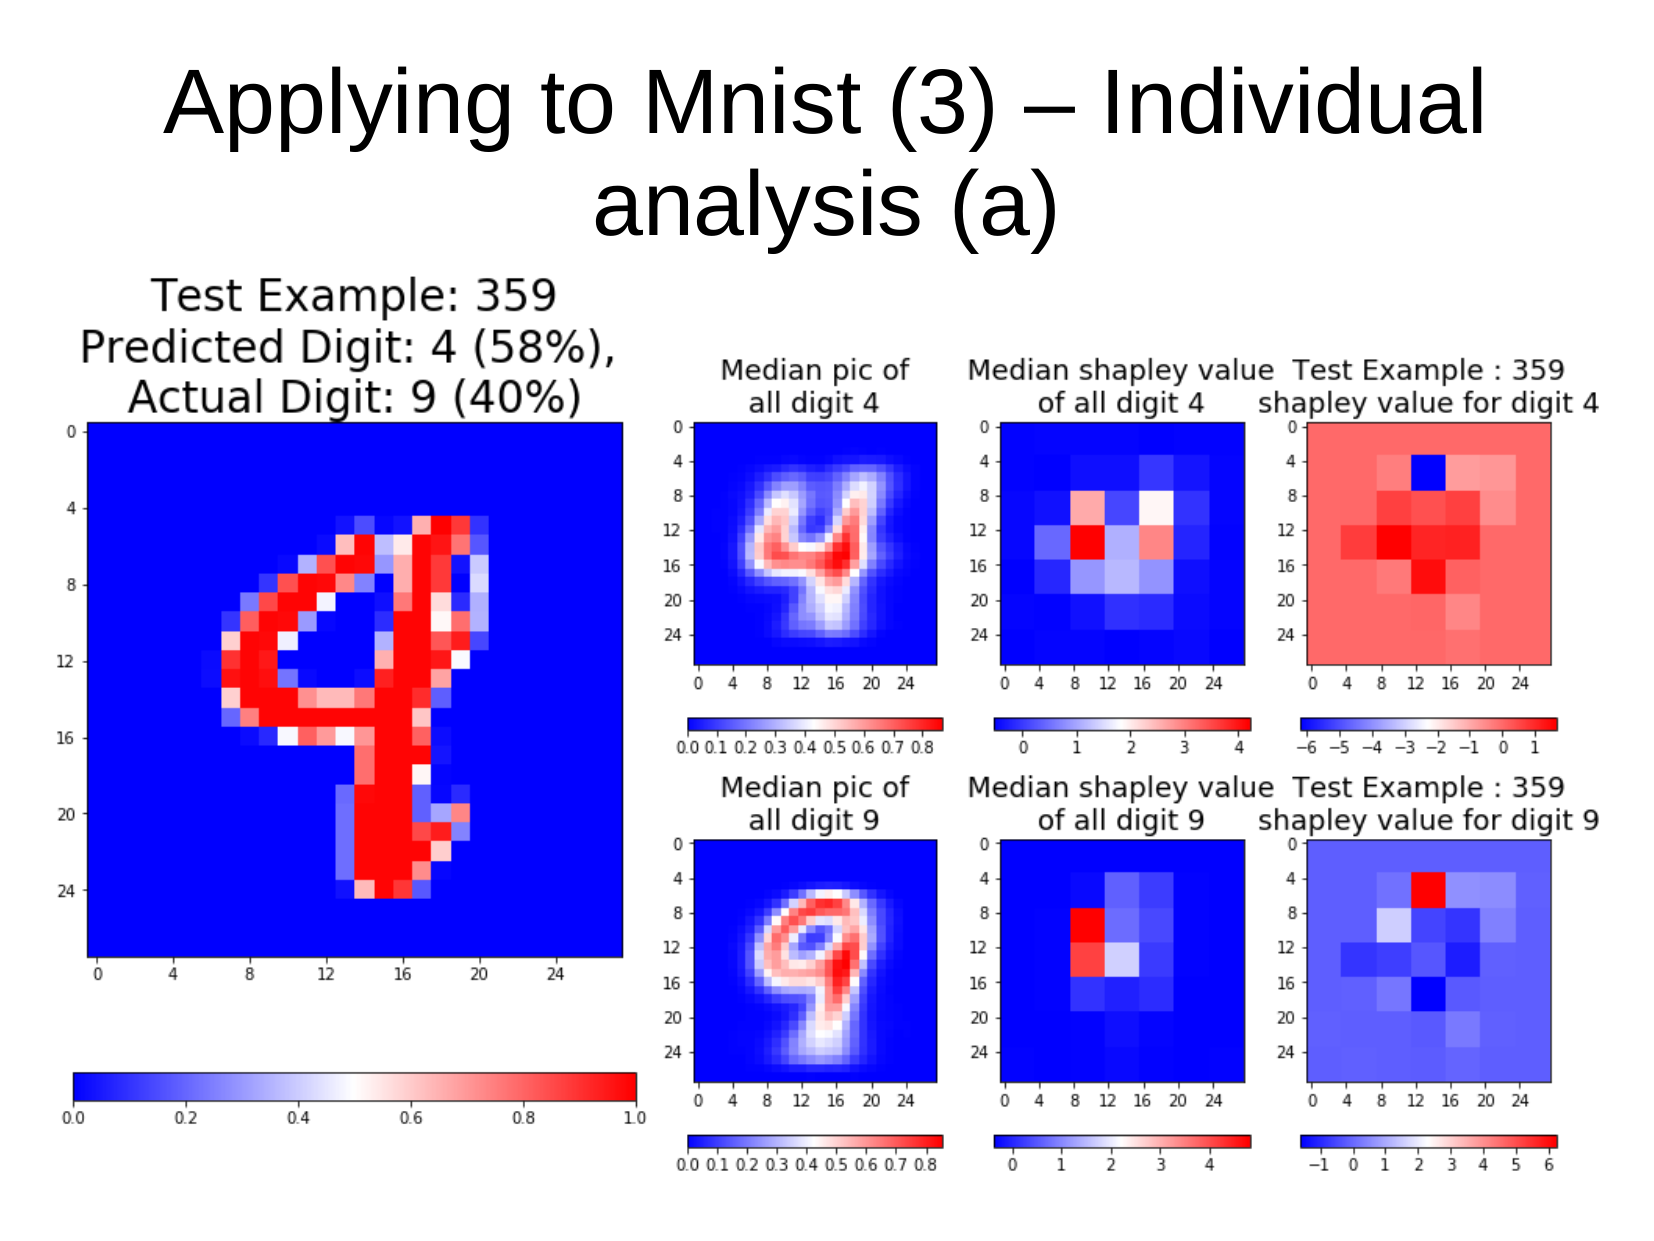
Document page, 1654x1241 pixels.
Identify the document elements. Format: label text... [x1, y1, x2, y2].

picture [45, 266, 1610, 1186]
title Applying to Mnist (3) – Individual analysis (a) [82, 49, 1571, 257]
